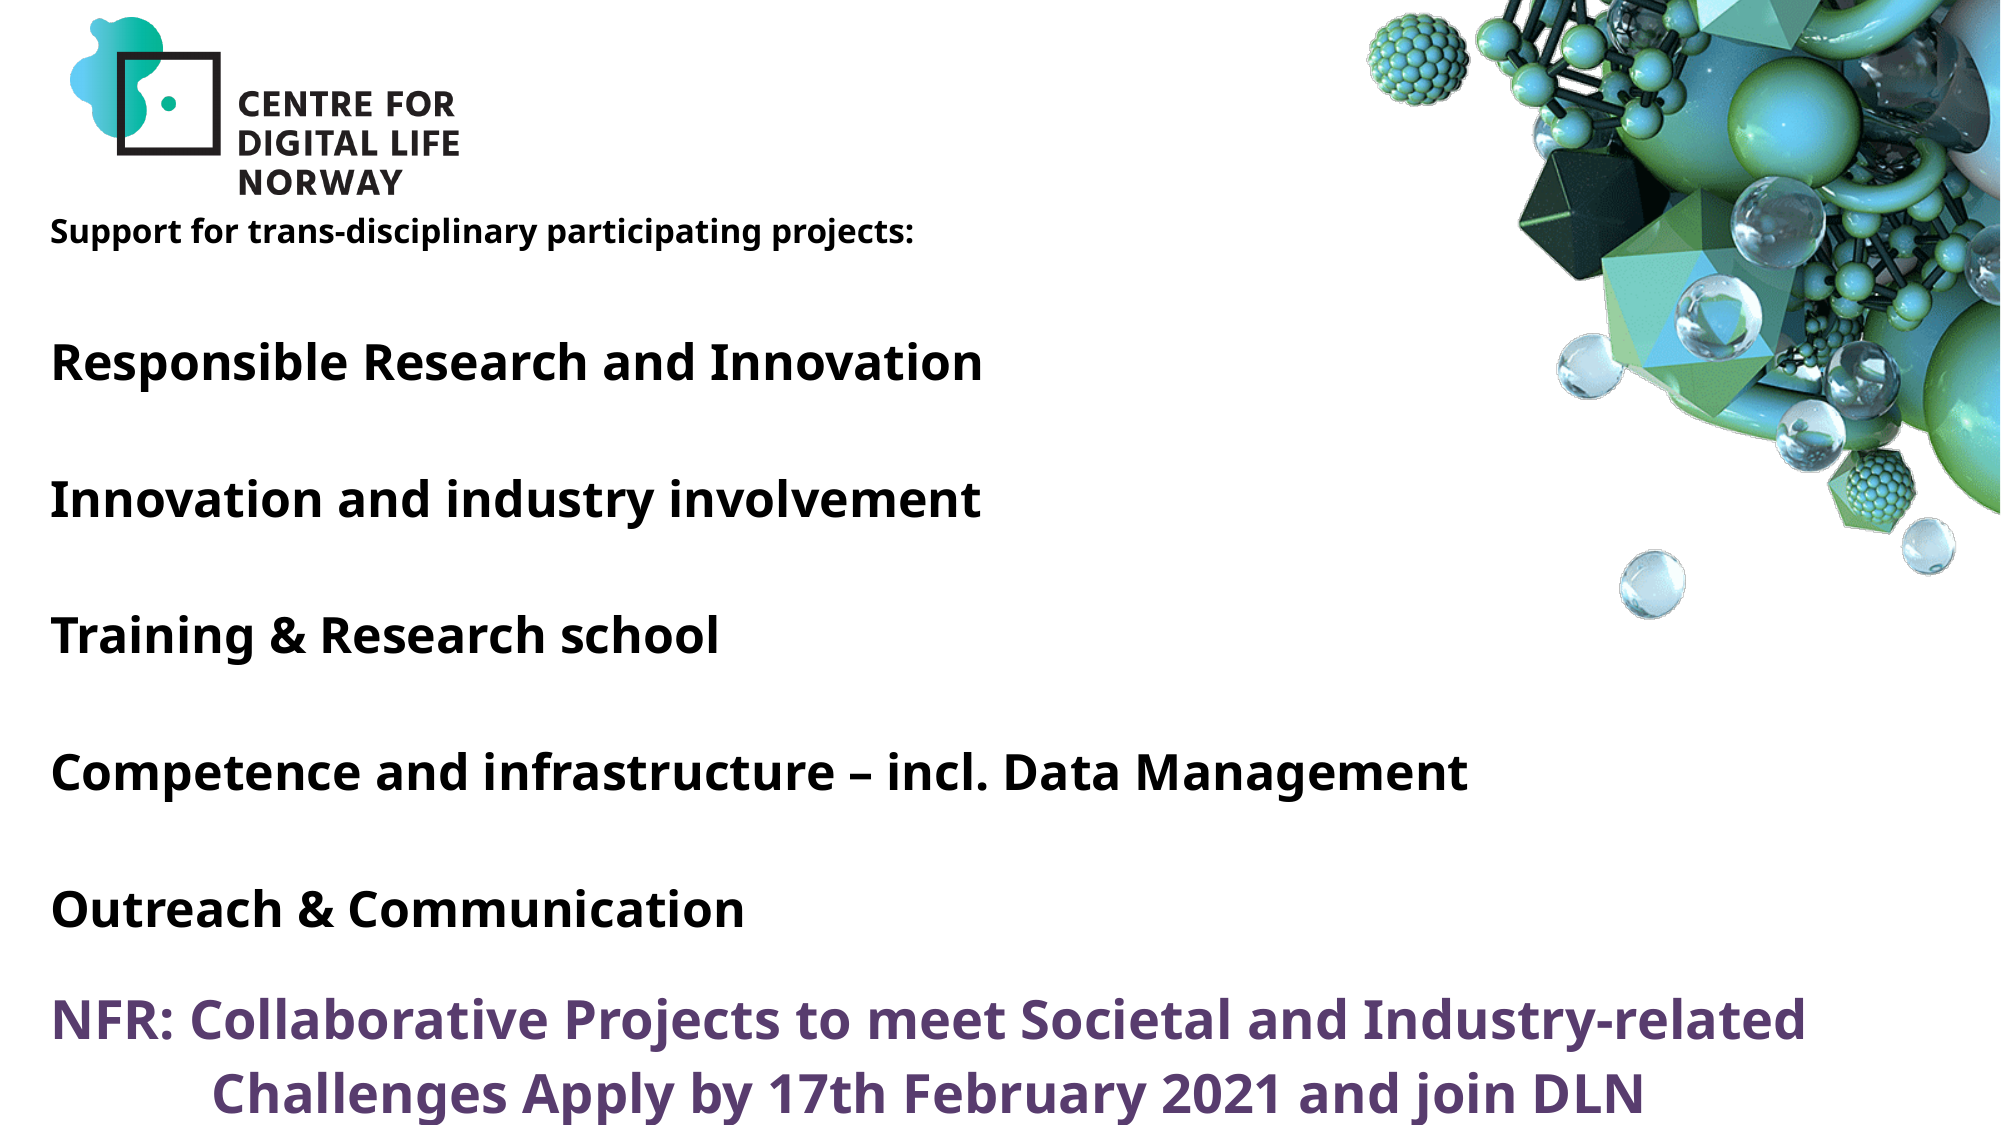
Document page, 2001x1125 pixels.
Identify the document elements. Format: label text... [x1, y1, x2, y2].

picture [1343, 0, 2001, 665]
text_box Support for trans-disciplinary participating projects: Responsible Research and Innovation Innovation and industry involvement Training & Research school Competence and infrastructure – incl. Data Management Outreach & Communication NFR: Collaborative Projects to meet Societal and Industry-related Challenges Apply by 17th February 2021 and join DLN [35, 200, 1961, 1125]
picture [70, 17, 459, 195]
